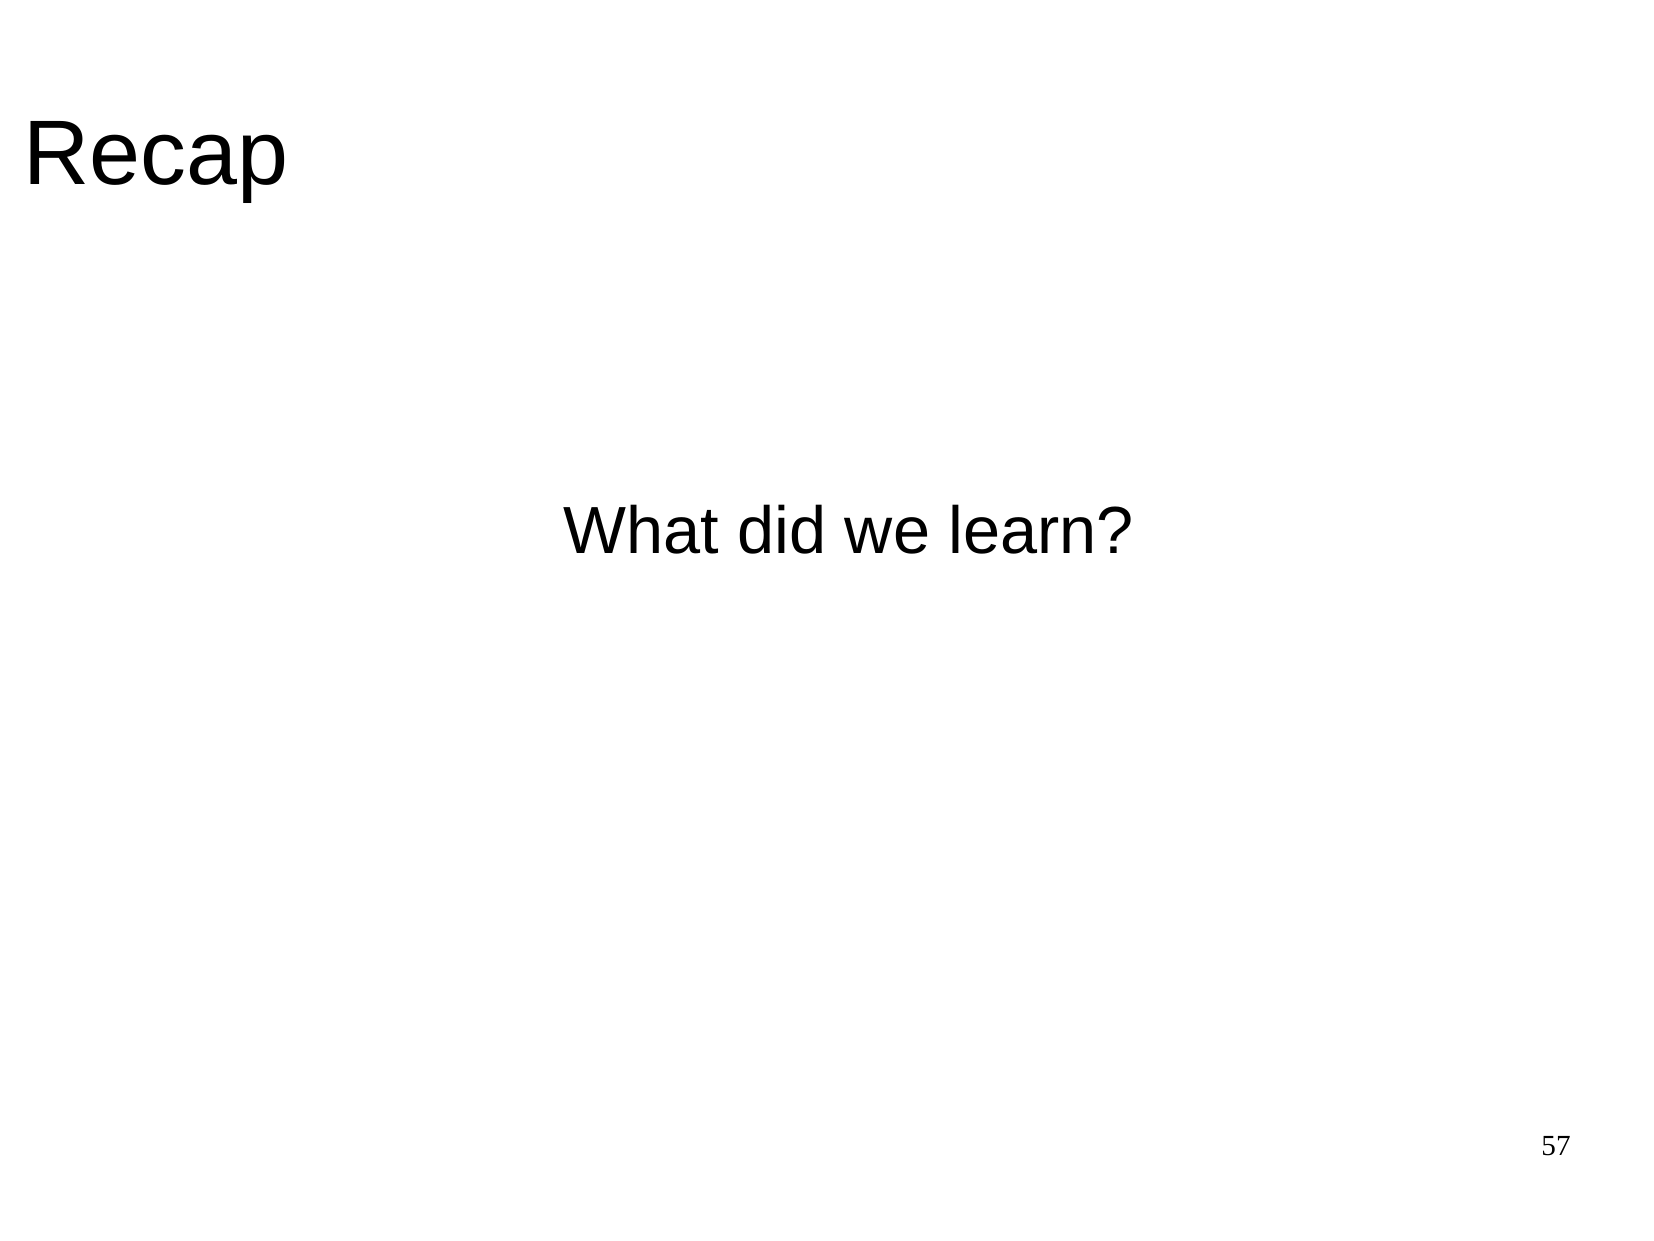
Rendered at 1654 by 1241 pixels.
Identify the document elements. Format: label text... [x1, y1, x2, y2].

text_box What did we learn? [130, 411, 1533, 609]
title Recap [23, 49, 1512, 257]
